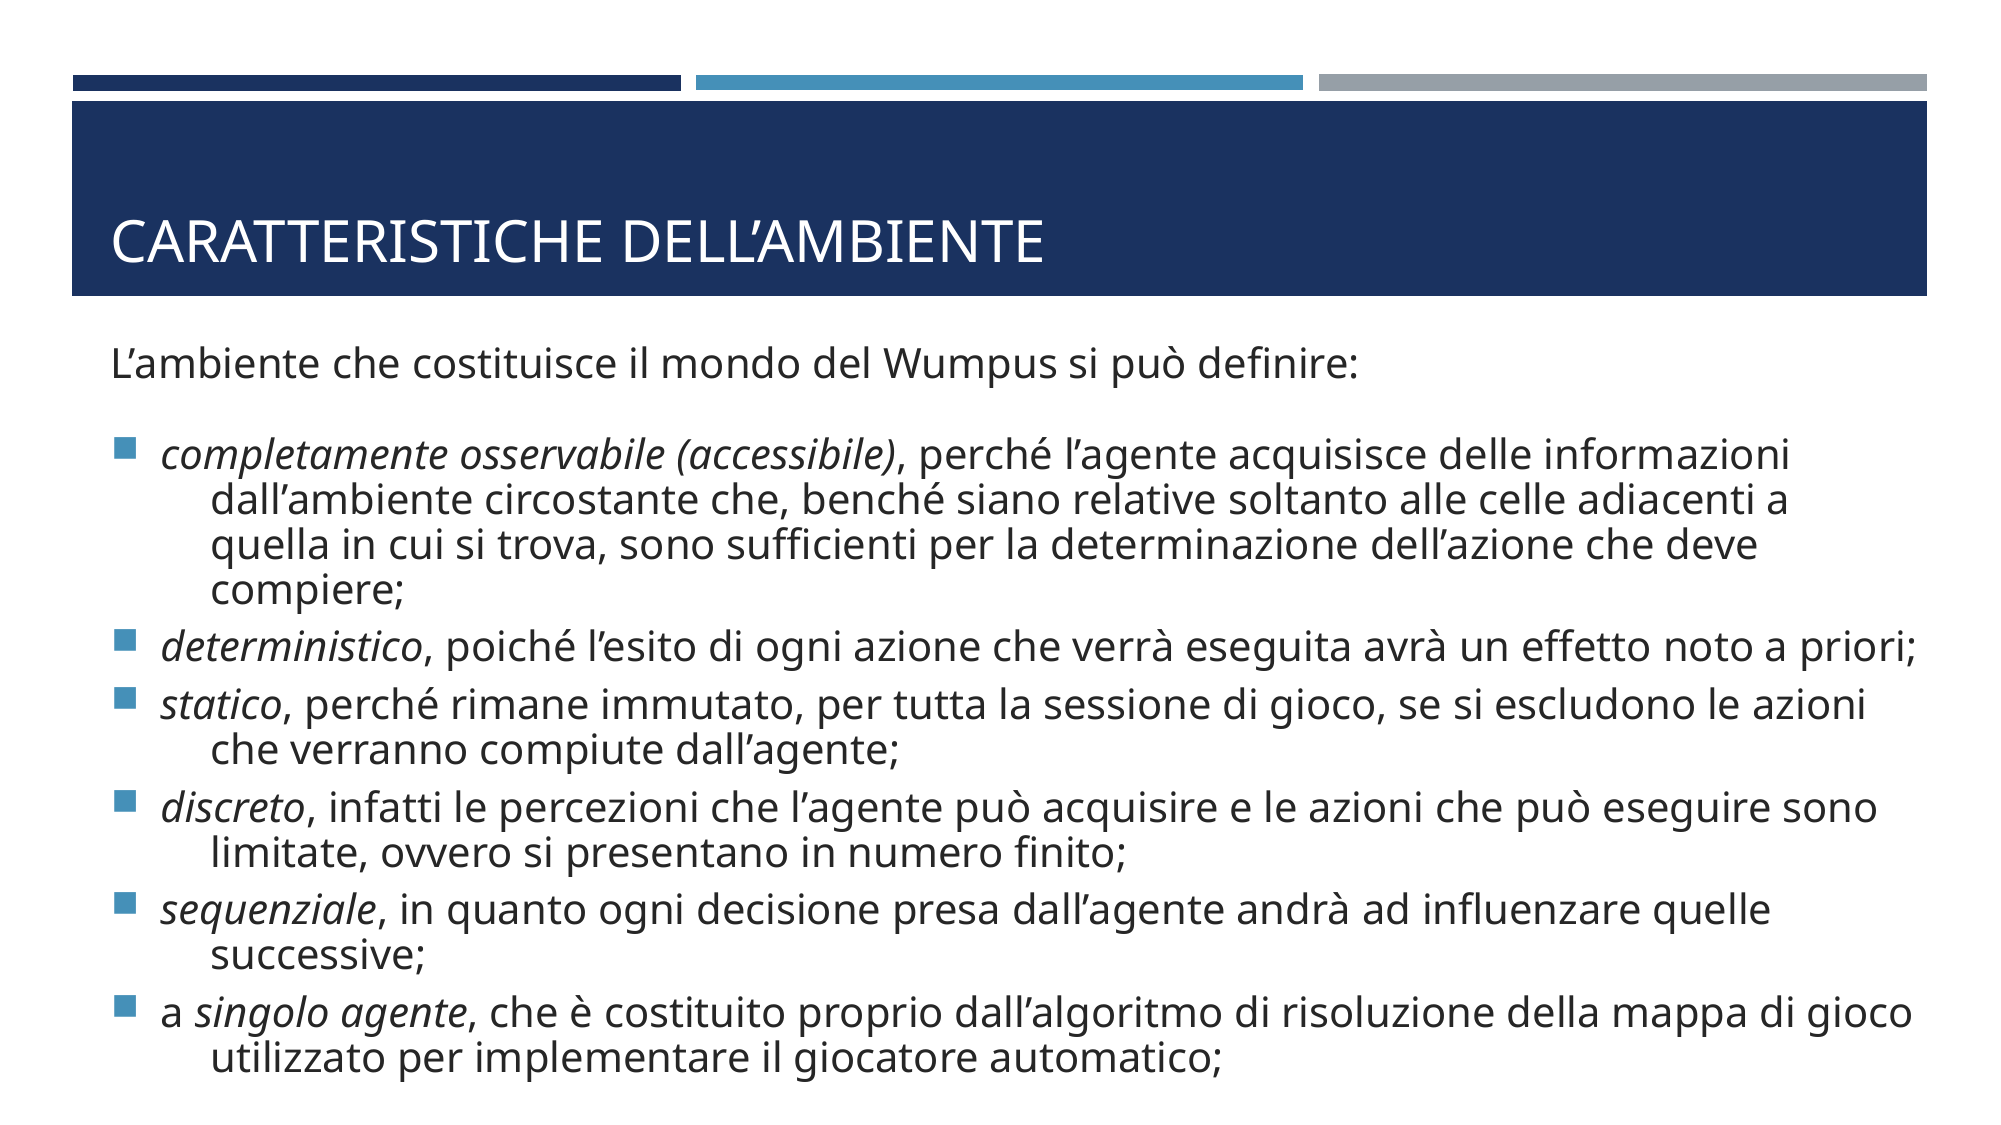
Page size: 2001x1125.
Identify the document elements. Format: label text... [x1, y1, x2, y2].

list completamente osservabile (accessibile), perché l’agente acquisisce delle informazioni dall’ambiente circostante che, benché siano relative soltanto alle celle adiacenti a quella in cui si trova, sono sufficienti per la determinazione dell’azione che deve compiere; deterministico, poiché l’esito di ogni azione che verrà eseguita avrà un effetto noto a priori; statico, perché rimane immutato, per tutta la sessione di gioco, se si escludono le azioni che verranno compiute dall’agente; discreto, infatti le percezioni che l’agente può acquisire e le azioni che può eseguire sono limitate, ovvero si presentano in numero finito; sequenziale, in quanto ogni decisione presa dall’agente andrà ad influenzare quelle successive; a singolo agente, che è costituito proprio dall’algoritmo di risoluzione della mappa di gioco utilizzato per implementare il giocatore automatico; [95, 420, 1935, 1095]
title Caratteristiche dell’ambiente [95, 115, 1905, 282]
text_box L’ambiente che costituisce il mondo del Wumpus si può definire: [95, 329, 1905, 396]
